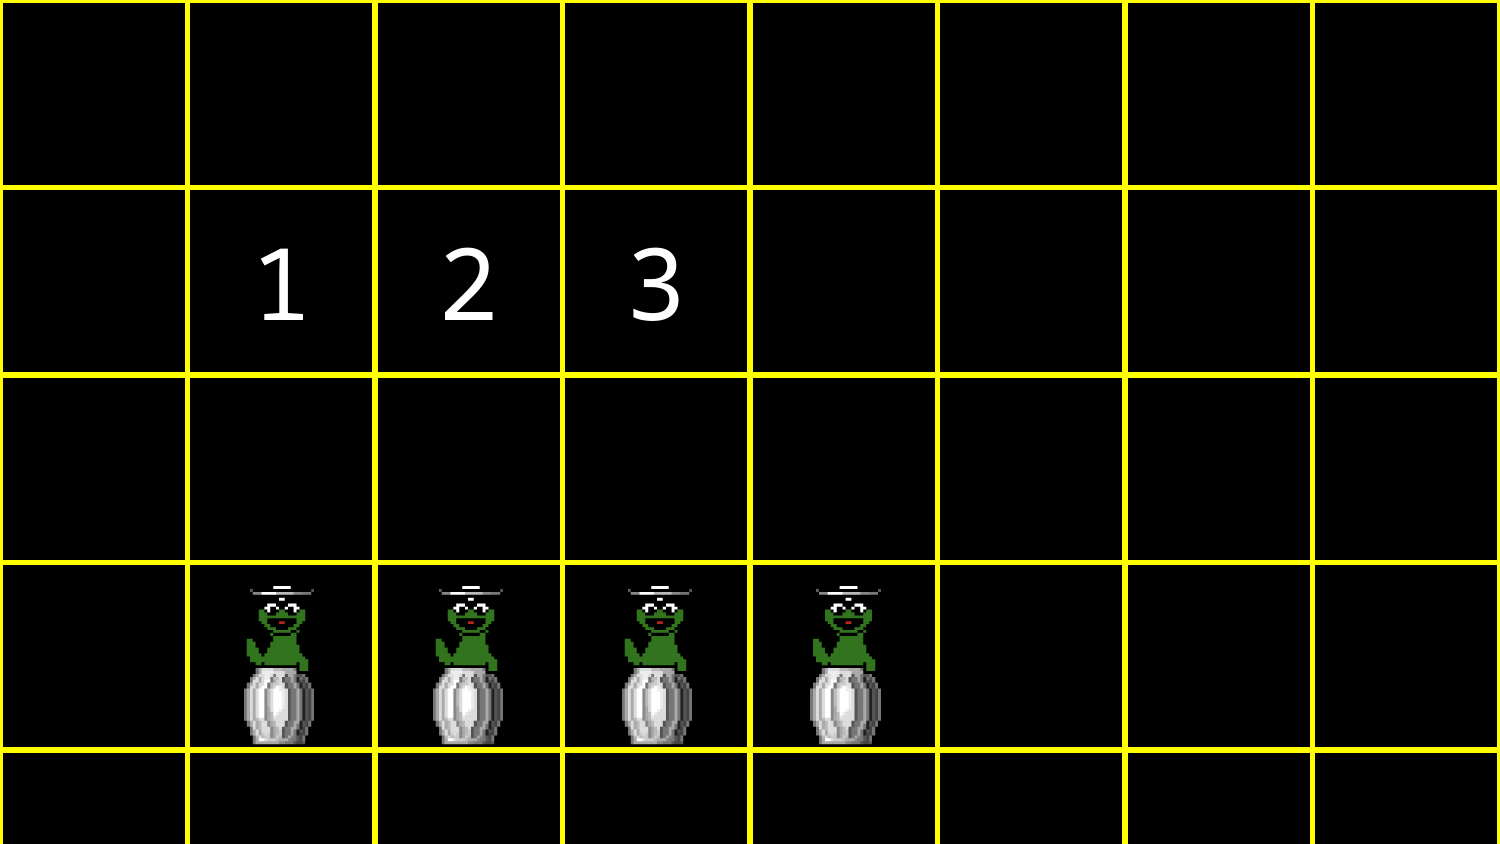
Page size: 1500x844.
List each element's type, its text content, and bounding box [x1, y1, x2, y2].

table_header [940, 3, 1122, 185]
table_cell [3, 378, 185, 560]
table_header [753, 3, 935, 185]
table_cell [753, 753, 935, 844]
table_cell [565, 753, 747, 844]
table_header [1315, 3, 1497, 185]
table_cell [3, 753, 185, 844]
table_cell [190, 753, 372, 844]
picture [619, 583, 695, 747]
table_cell [1315, 190, 1497, 372]
table_cell [1315, 565, 1497, 747]
table_cell [753, 565, 935, 747]
table_header [3, 3, 185, 185]
table_cell [190, 565, 372, 747]
table_header [378, 3, 560, 185]
table_cell [753, 378, 935, 560]
table_cell [565, 378, 747, 560]
table_cell [940, 190, 1122, 372]
table_cell [1315, 378, 1497, 560]
table_cell [378, 378, 560, 560]
table_cell [1128, 565, 1310, 747]
table_cell [940, 378, 1122, 560]
table_cell [565, 565, 747, 747]
table_cell [1128, 190, 1310, 372]
picture [430, 583, 506, 747]
table_header [1128, 3, 1310, 185]
table_cell [940, 753, 1122, 844]
table_cell [3, 565, 185, 747]
table_cell [1128, 753, 1310, 844]
table_cell 2 [378, 190, 560, 372]
table_cell 1 [190, 190, 372, 372]
table_header [190, 3, 372, 185]
table_cell [3, 190, 185, 372]
table_cell [190, 378, 372, 560]
table_cell [753, 190, 935, 372]
table_cell [1128, 378, 1310, 560]
table_header [565, 3, 747, 185]
table_cell [940, 565, 1122, 747]
picture [241, 583, 317, 747]
table_cell [1315, 753, 1497, 844]
table_cell [378, 753, 560, 844]
picture [807, 583, 884, 747]
table_cell 3 [565, 190, 747, 372]
table_cell [378, 565, 560, 747]
